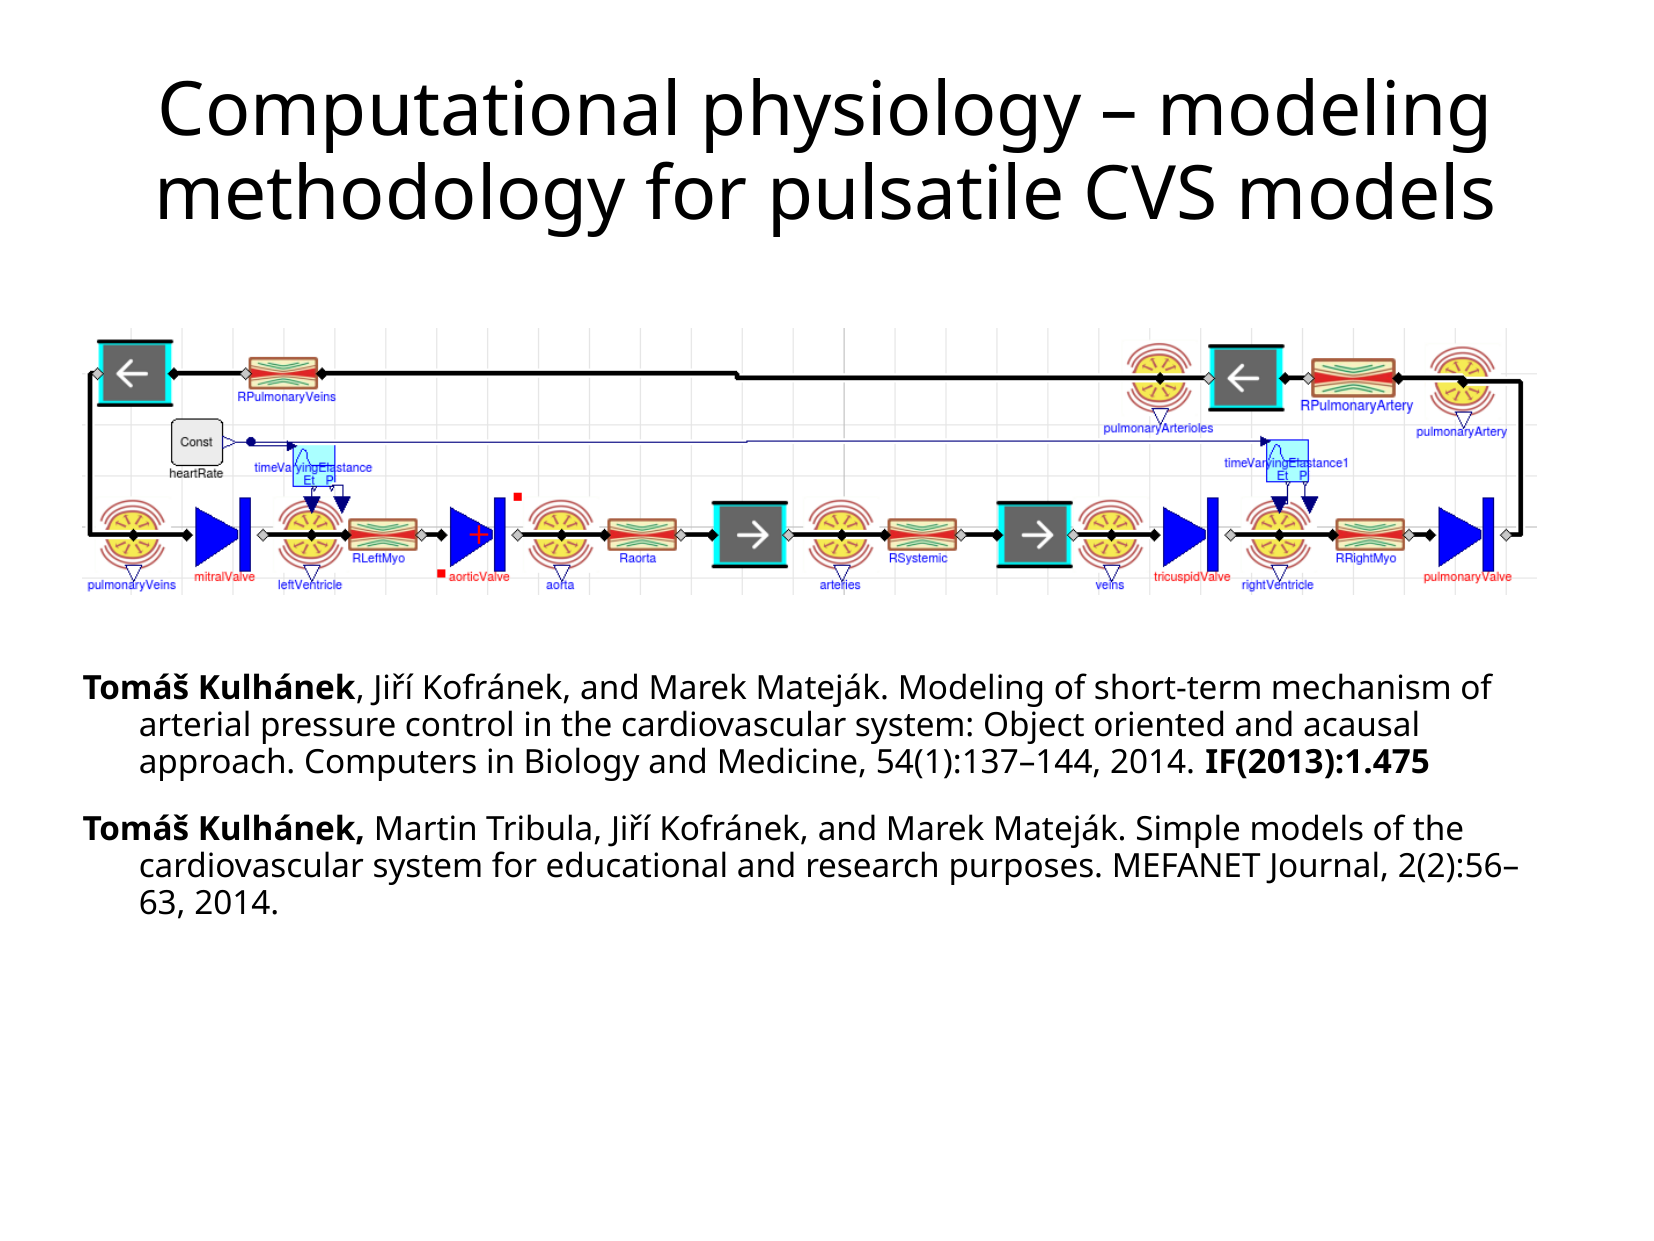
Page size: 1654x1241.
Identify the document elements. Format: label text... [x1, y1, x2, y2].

title Computational physiology – modeling methodology for pulsatile CVS models [82, 49, 1570, 256]
picture [82, 328, 1537, 595]
list Tomáš Kulhánek, Jiří Kofránek, and Marek Mateják. Modeling of short-term mechanism of arterial pressure control in the cardiovascular system: Object oriented and acausal approach. Computers in Biology and Medicine, 54(1):137–144, 2014. IF(2013):1.475 Tomáš Kulhánek, Martin Tribula, Jiří Kofránek, and Marek Mateják. Simple models of the cardiovascular system for educational and research purposes. MEFANET Journal, 2(2):56–63, 2014. [82, 665, 1537, 1008]
